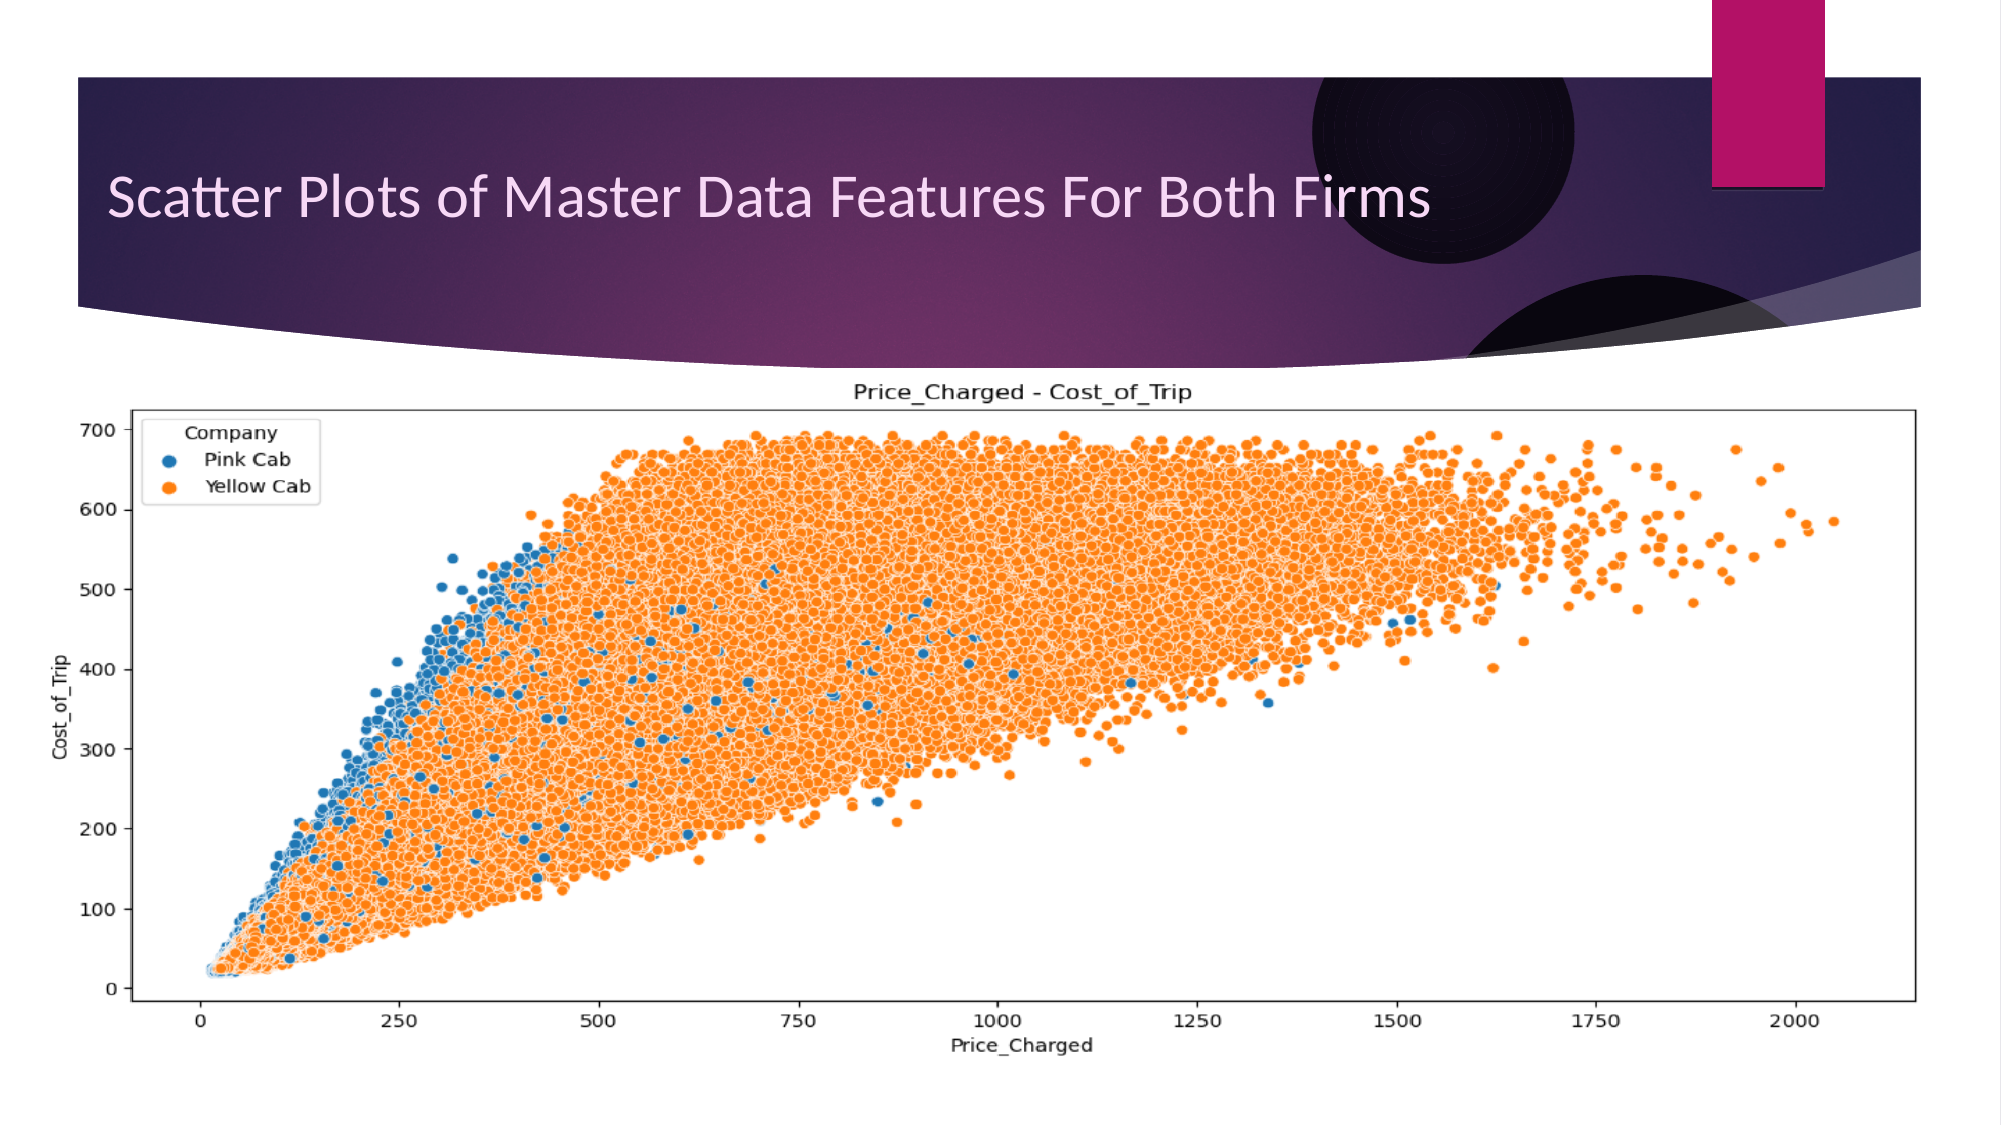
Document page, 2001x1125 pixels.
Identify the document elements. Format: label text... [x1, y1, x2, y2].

picture [8, 368, 1948, 1066]
title Scatter Plots of Master Data Features For Both Firms [92, 83, 1818, 302]
